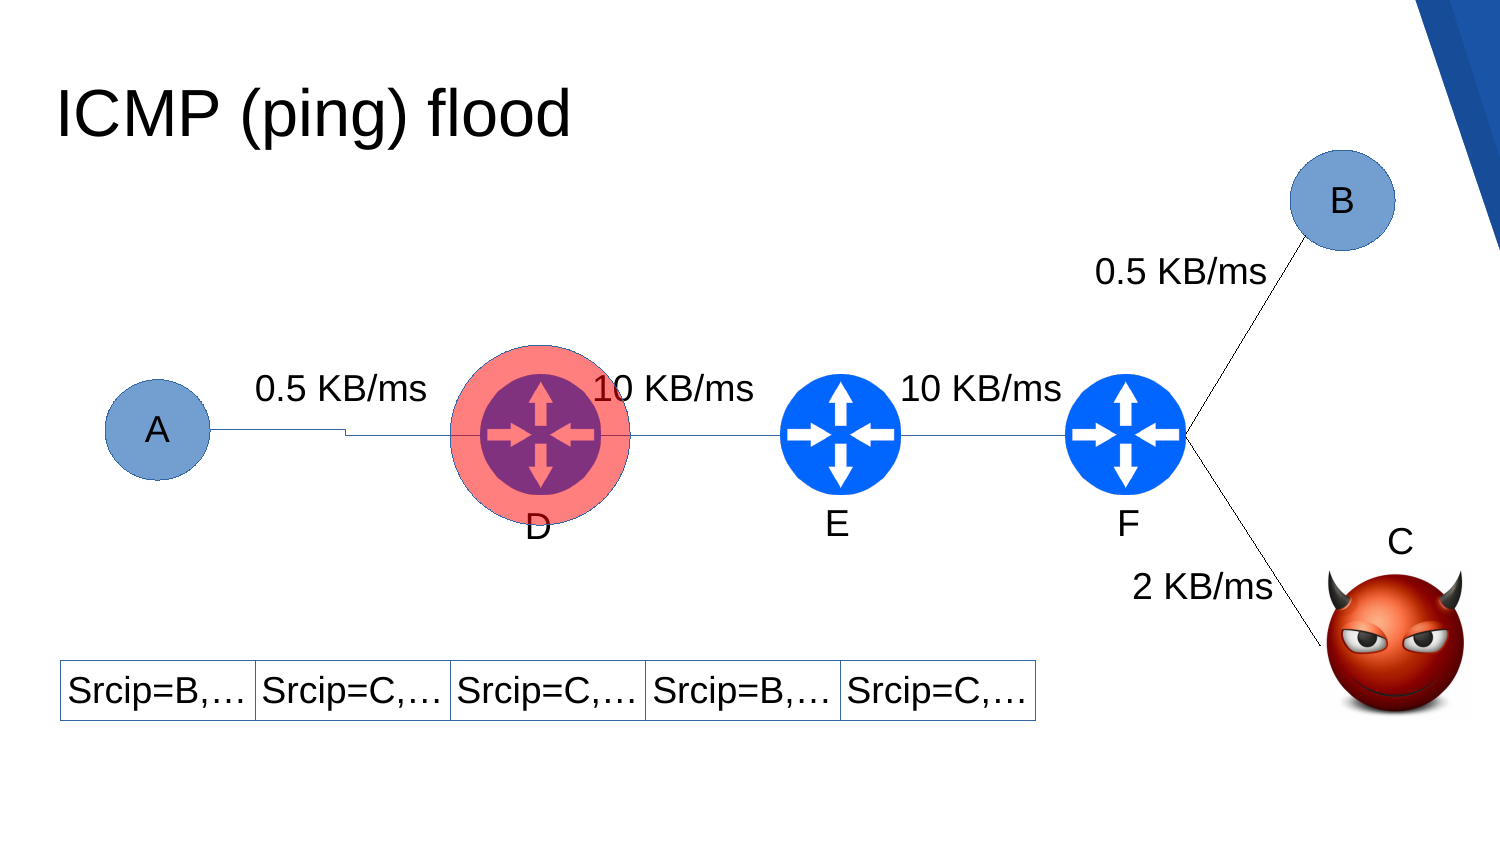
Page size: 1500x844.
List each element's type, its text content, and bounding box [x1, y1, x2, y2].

text_box E [810, 495, 863, 552]
text_box C [1372, 513, 1426, 571]
text_box [450, 345, 631, 526]
text_box Srcip=C,… [840, 660, 1036, 721]
text_box B [1290, 150, 1396, 251]
text_box D [510, 521, 563, 556]
text_box 0.5 KB/ms [240, 360, 443, 417]
text_box Srcip=C,… [450, 660, 645, 721]
text_box 10 KB/ms [592, 360, 781, 417]
picture [780, 374, 901, 496]
text_box Srcip=C,… [255, 660, 450, 721]
text_box F [1102, 495, 1156, 552]
text_box 0.5 KB/ms [1080, 243, 1283, 301]
text_box 10 KB/ms [885, 360, 1088, 417]
title ICMP (ping) flood [40, 97, 829, 166]
text_box 2 KB/ms [1117, 558, 1321, 616]
text_box Srcip=B,… [60, 660, 255, 721]
text_box Srcip=B,… [645, 660, 840, 721]
text_box A [105, 379, 211, 481]
picture [1320, 569, 1471, 721]
picture [1065, 374, 1186, 496]
